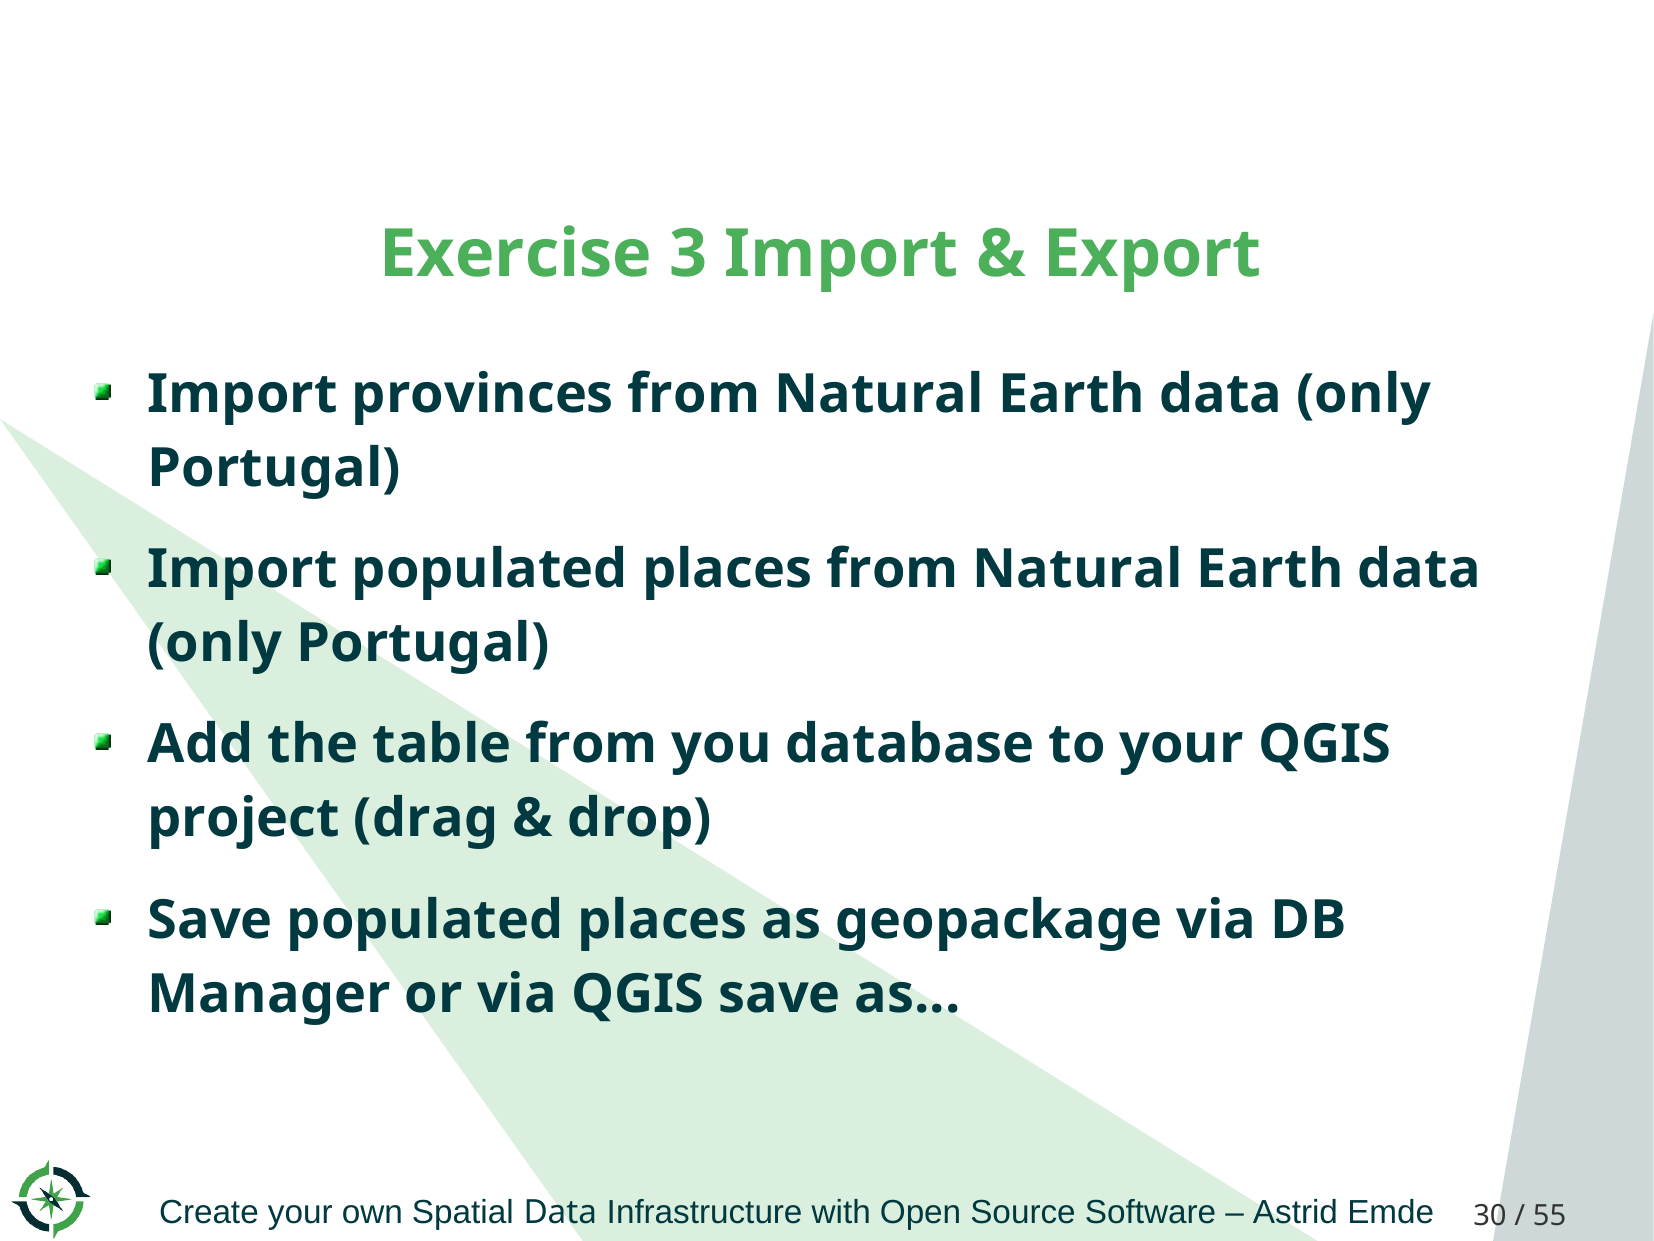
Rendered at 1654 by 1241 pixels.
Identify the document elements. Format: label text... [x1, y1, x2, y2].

title Exercise 3 Import & Export [76, 177, 1565, 325]
list Import provinces from Natural Earth data (only Portugal) Import populated places from Natural Earth data (only Portugal) Add the table from you database to your QGIS project (drag & drop) Save populated places as geopackage via DB Manager or via QGIS save as... [76, 354, 1565, 1173]
picture [10, 1158, 92, 1240]
